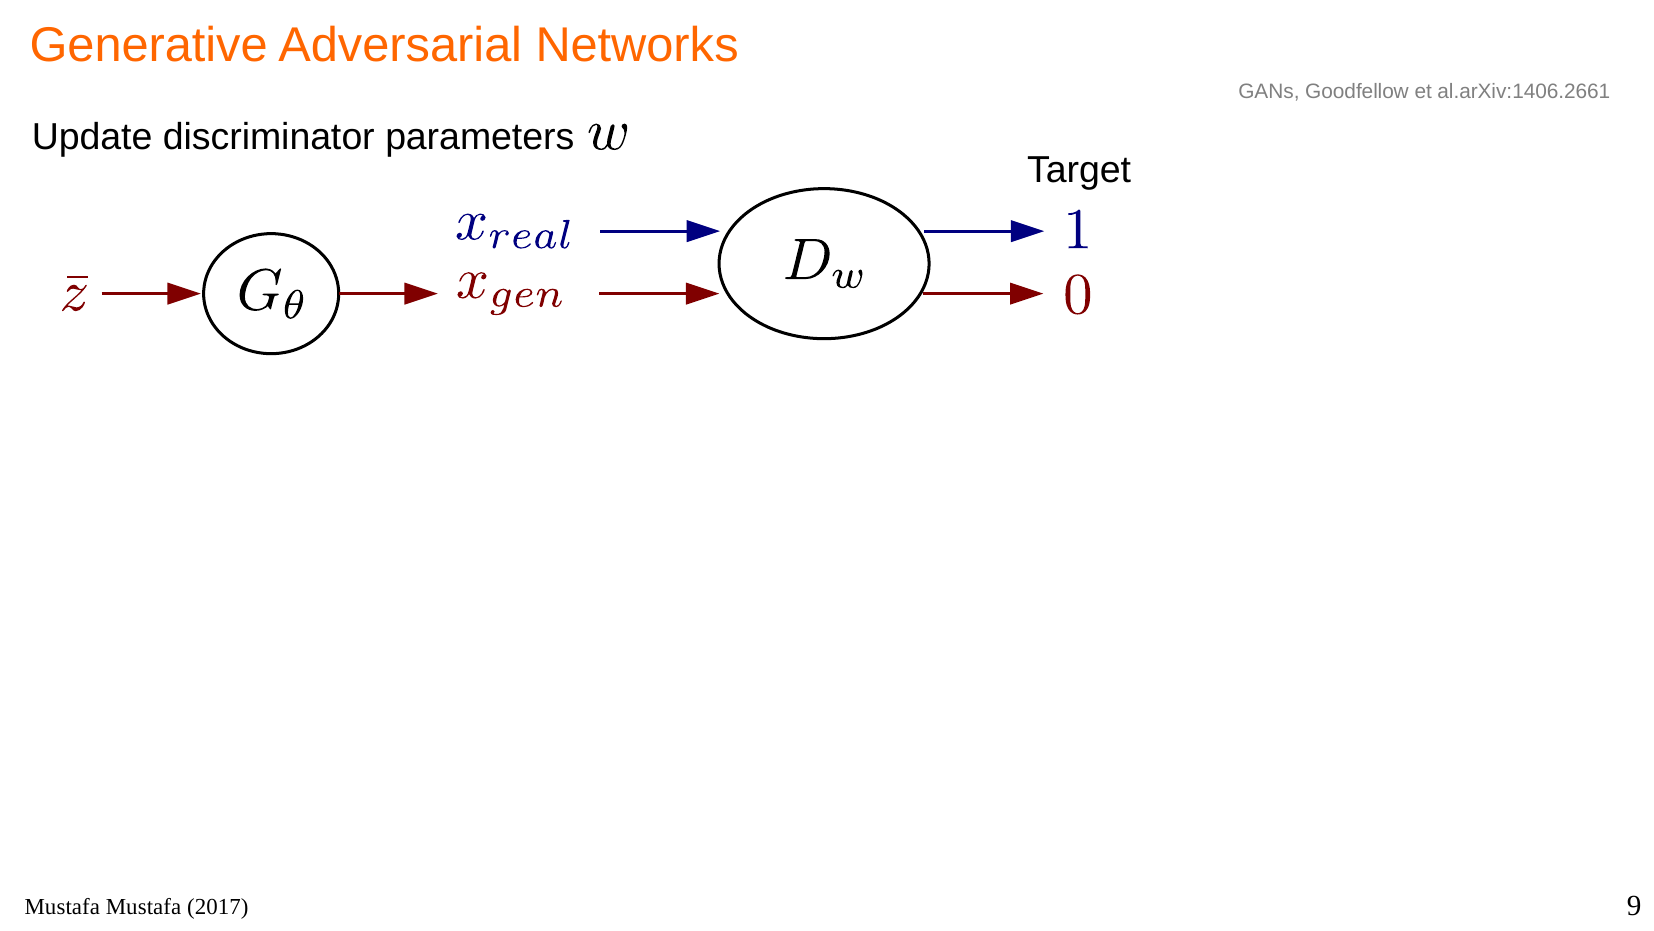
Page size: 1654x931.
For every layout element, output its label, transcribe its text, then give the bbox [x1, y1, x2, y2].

text_box GANs, Goodfellow et al.arXiv:1406.2661 [1223, 72, 1636, 111]
text_box [454, 213, 573, 249]
text_box [1063, 274, 1093, 315]
text_box [455, 272, 564, 316]
text_box [782, 239, 866, 289]
text_box [1063, 209, 1093, 249]
title Generative Adversarial Networks [29, 15, 1621, 74]
text_box [59, 276, 93, 312]
text_box Target [1012, 140, 1146, 198]
text_box [586, 123, 631, 151]
text_box Update discriminator parameters [17, 108, 601, 166]
text_box [236, 268, 306, 319]
